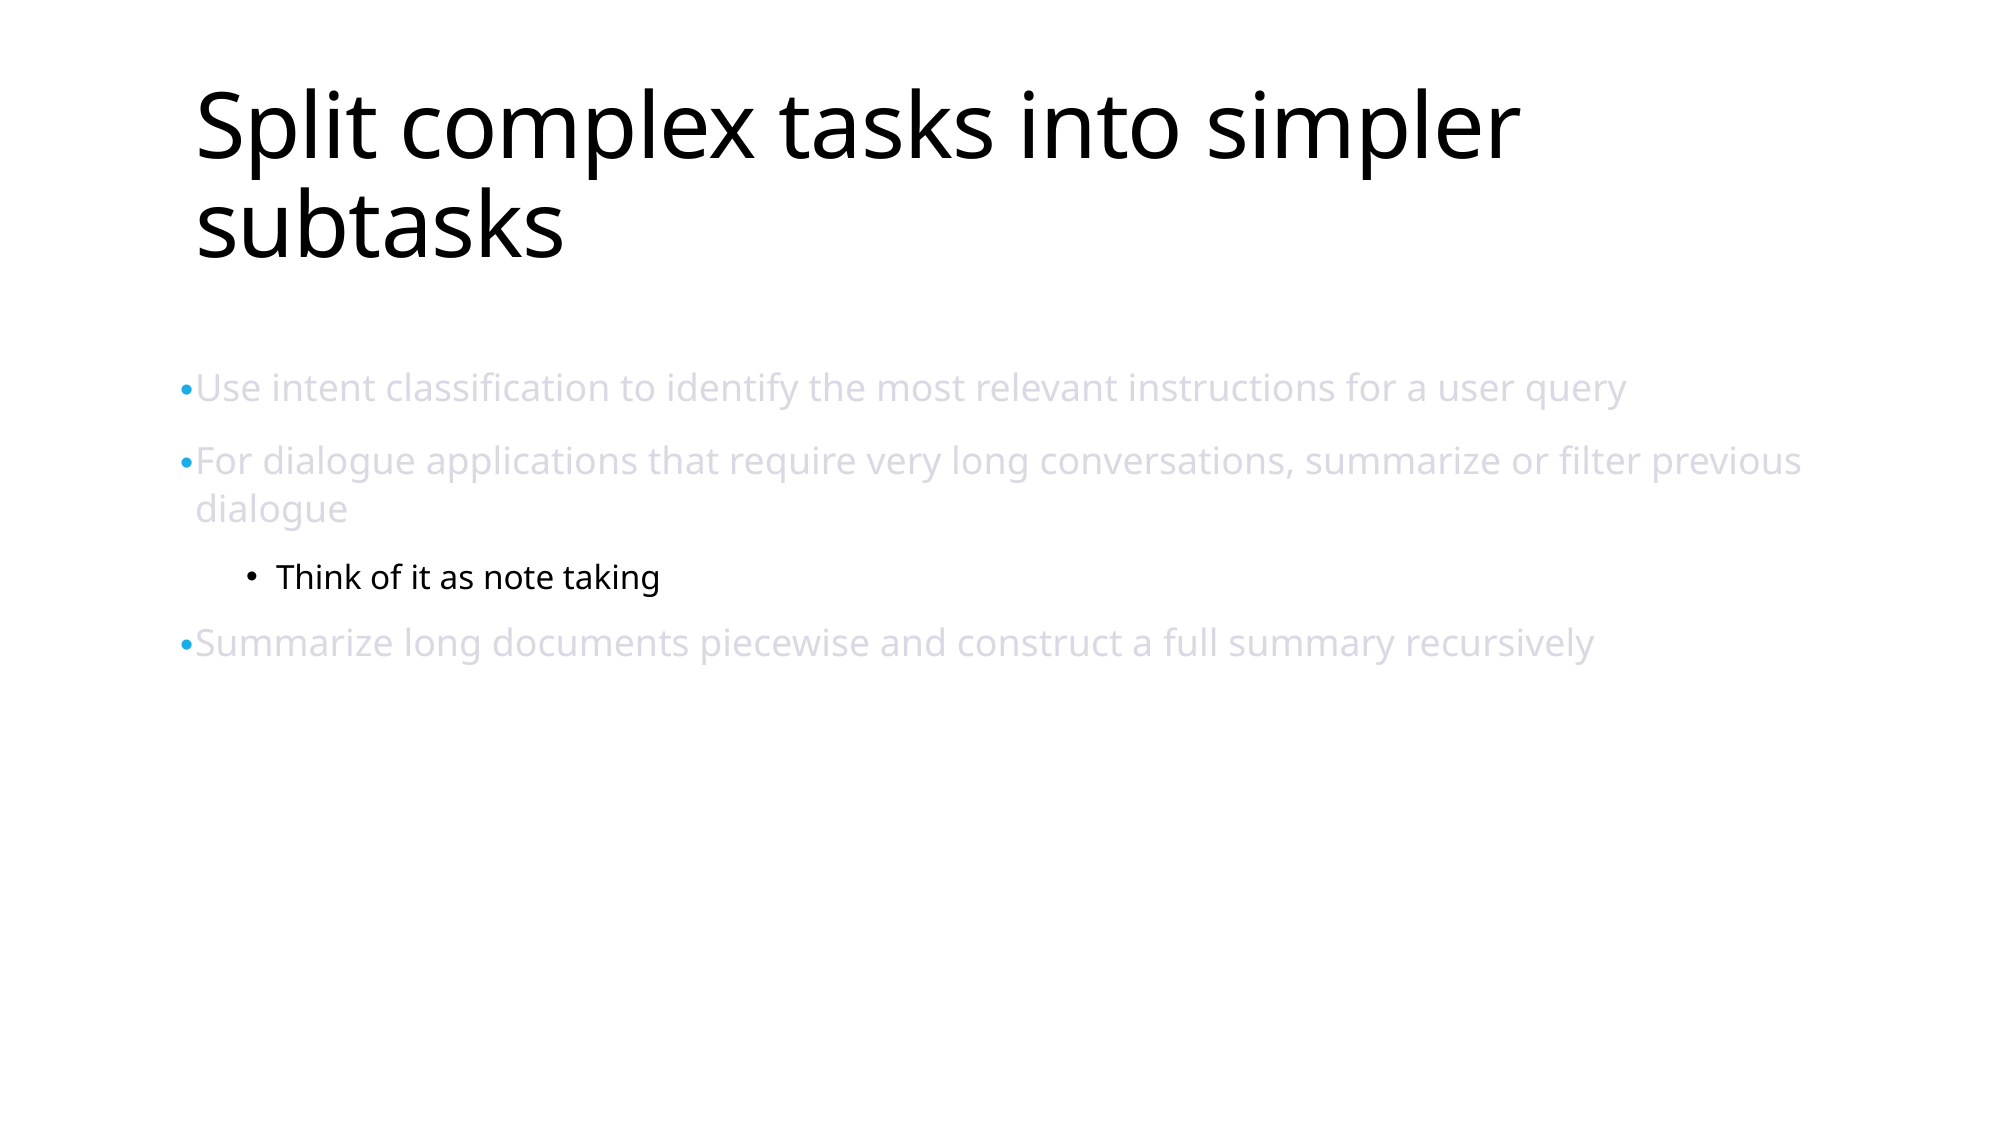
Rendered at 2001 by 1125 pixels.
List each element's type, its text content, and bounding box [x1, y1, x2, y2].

title Split complex tasks into simpler subtasks [180, 47, 1831, 286]
list Use intent classification to identify the most relevant instructions for a user query For dialogue applications that require very long conversations, summarize or filter previous dialogue Think of it as note taking Summarize long documents piecewise and construct a full summary recursively [180, 345, 1831, 963]
